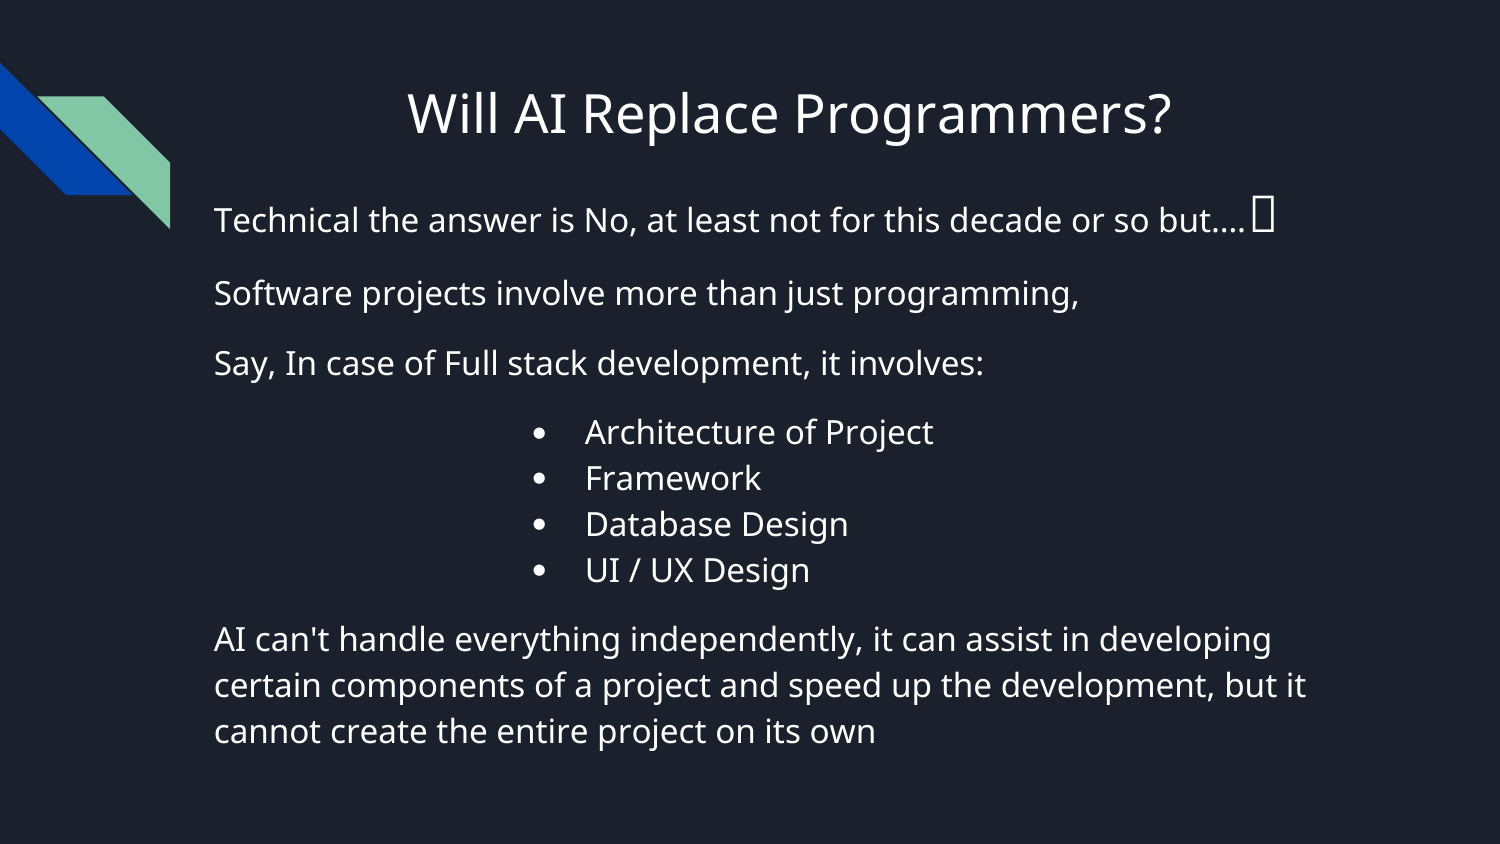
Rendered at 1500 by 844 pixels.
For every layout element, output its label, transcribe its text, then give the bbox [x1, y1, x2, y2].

title Will AI Replace Programmers? [212, 64, 1368, 157]
list Technical the answer is No, at least not for this decade or so but….🤞 Software projects involve more than just programming, Say, In case of Full stack development, it involves: Architecture of Project Framework Database Design UI / UX Design AI can't handle everything independently, it can assist in developing certain components of a project and speed up the development, but it cannot create the entire project on its own [198, 157, 1382, 770]
